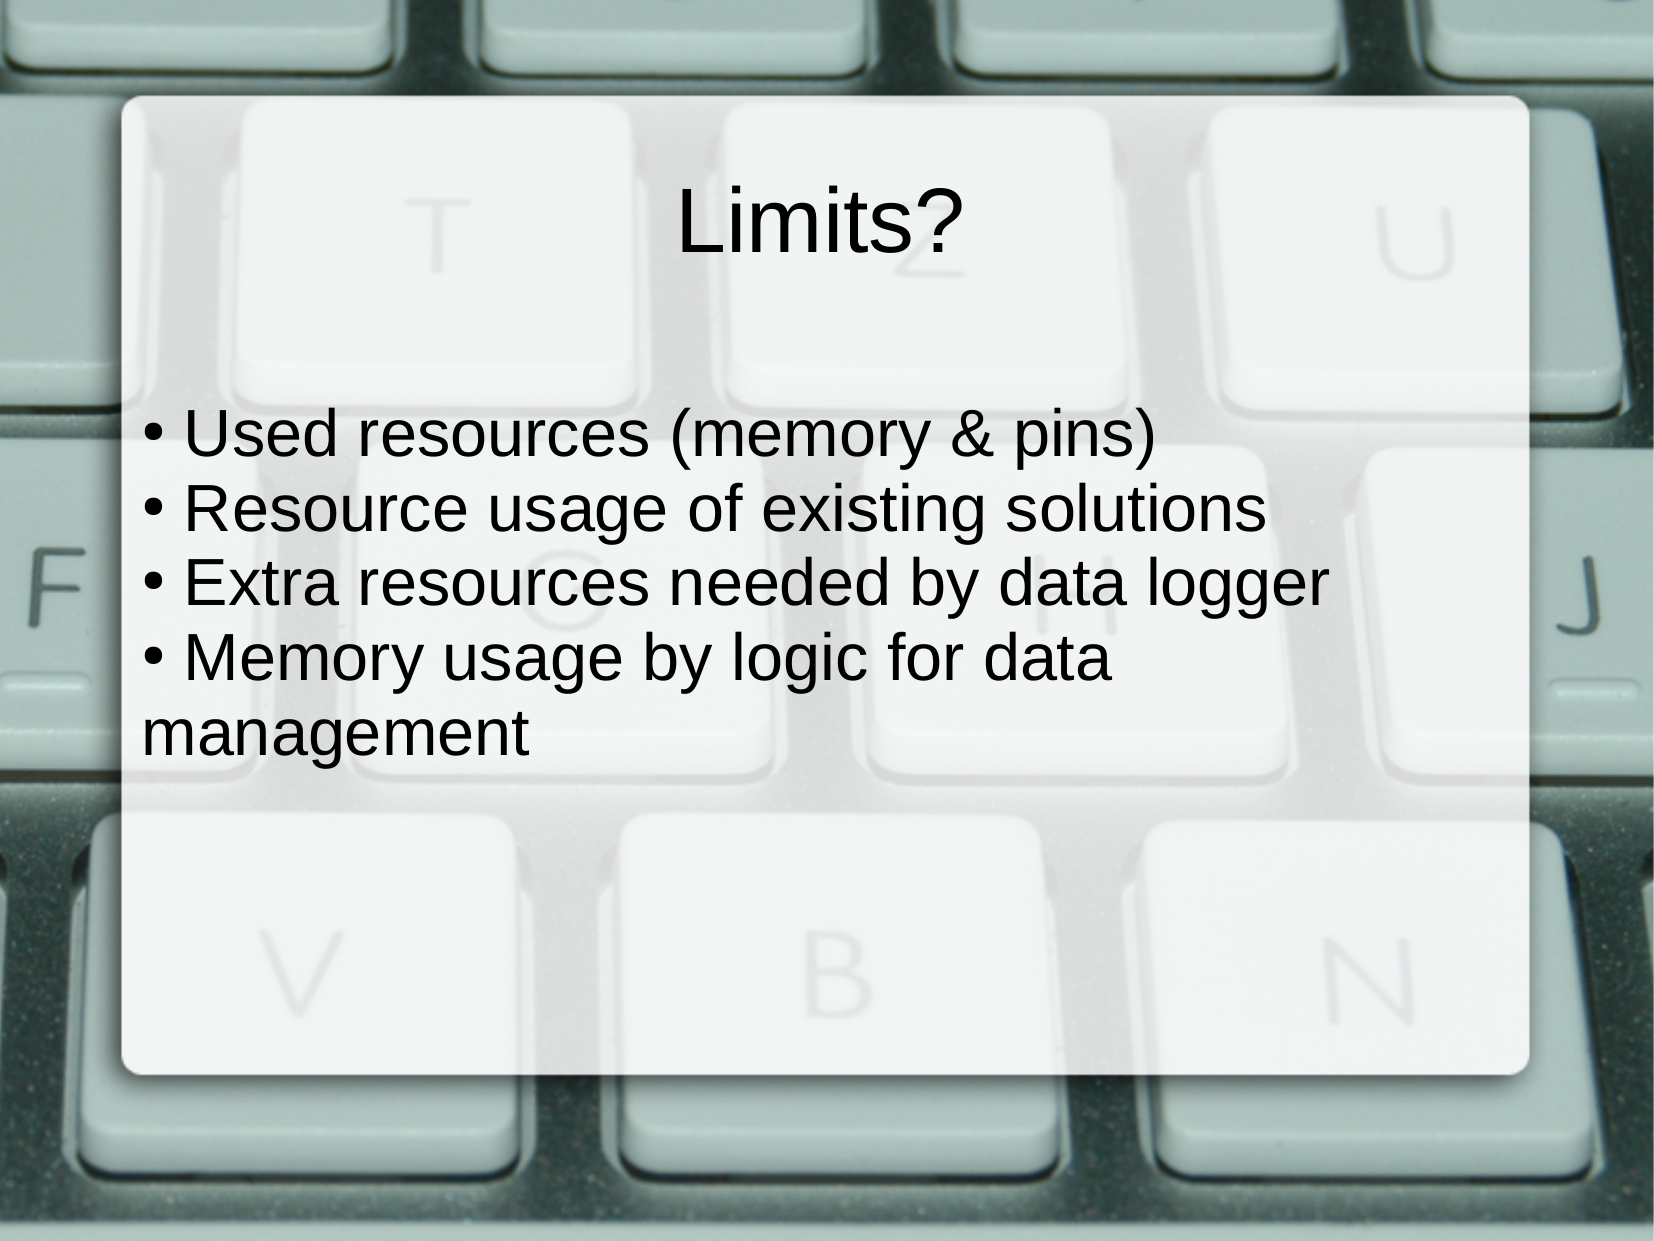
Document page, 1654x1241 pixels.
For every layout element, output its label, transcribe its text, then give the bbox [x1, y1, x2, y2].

picture [0, 0, 1654, 1241]
subtitle Used resources (memory & pins) Resource usage of existing solutions Extra resources needed by data logger Memory usage by logic for data management [141, 337, 1501, 828]
title Limits? [135, 125, 1506, 318]
